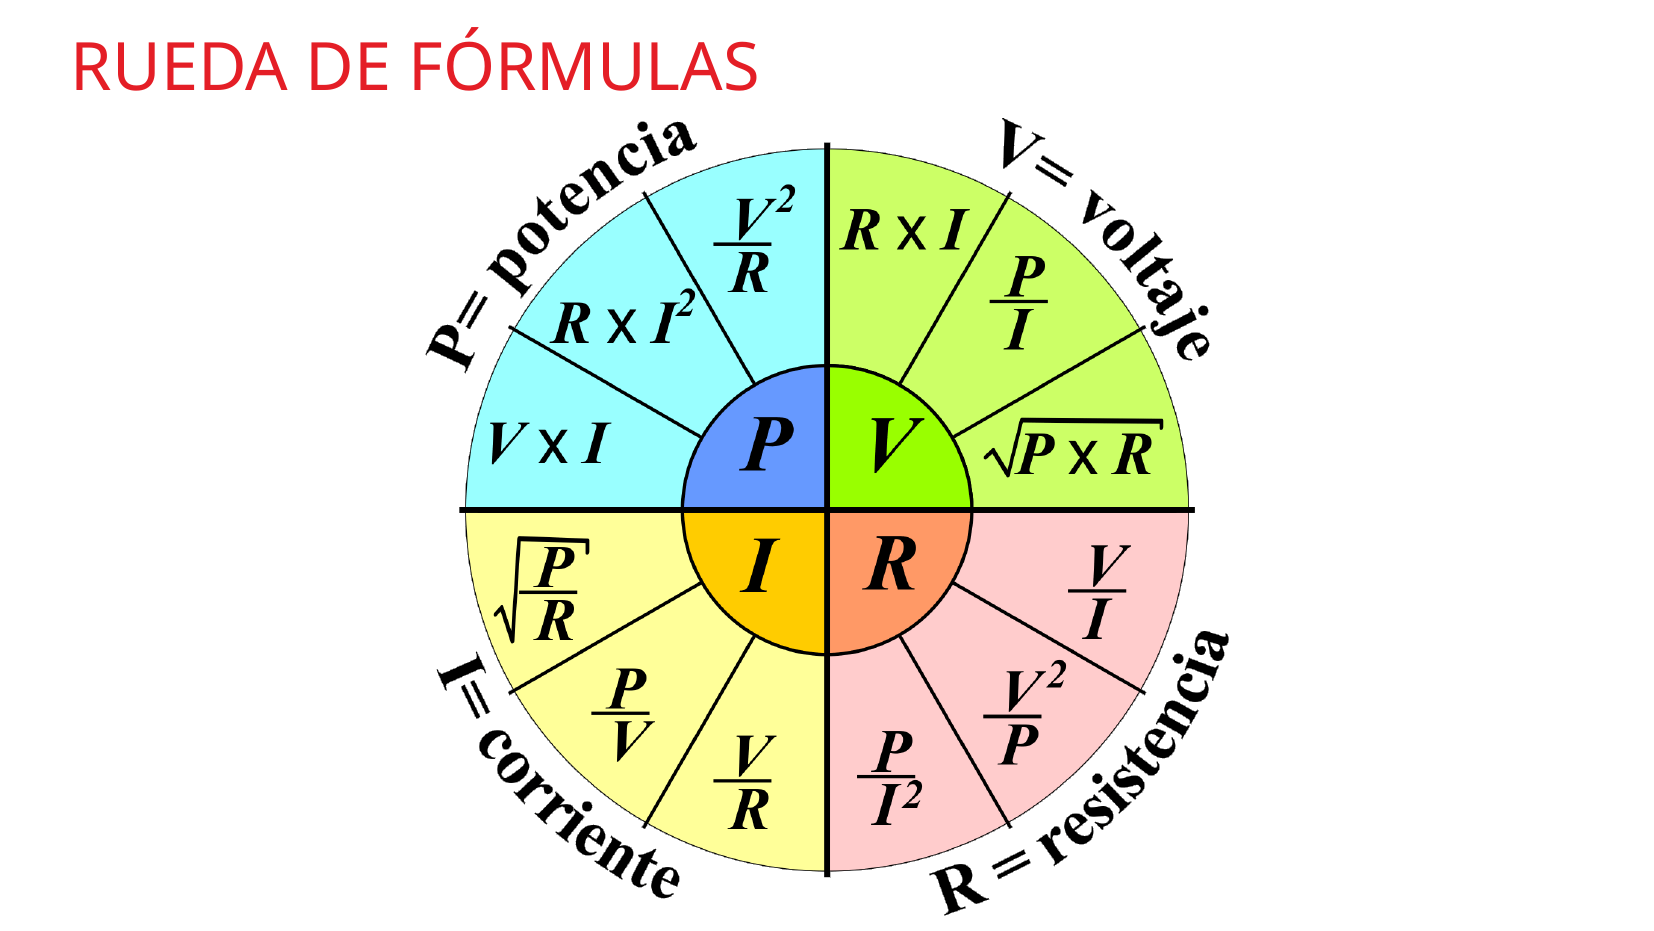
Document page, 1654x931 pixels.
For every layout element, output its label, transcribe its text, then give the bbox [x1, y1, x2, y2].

title RUEDA DE FÓRMULAS [70, 11, 1347, 118]
picture [425, 118, 1229, 916]
